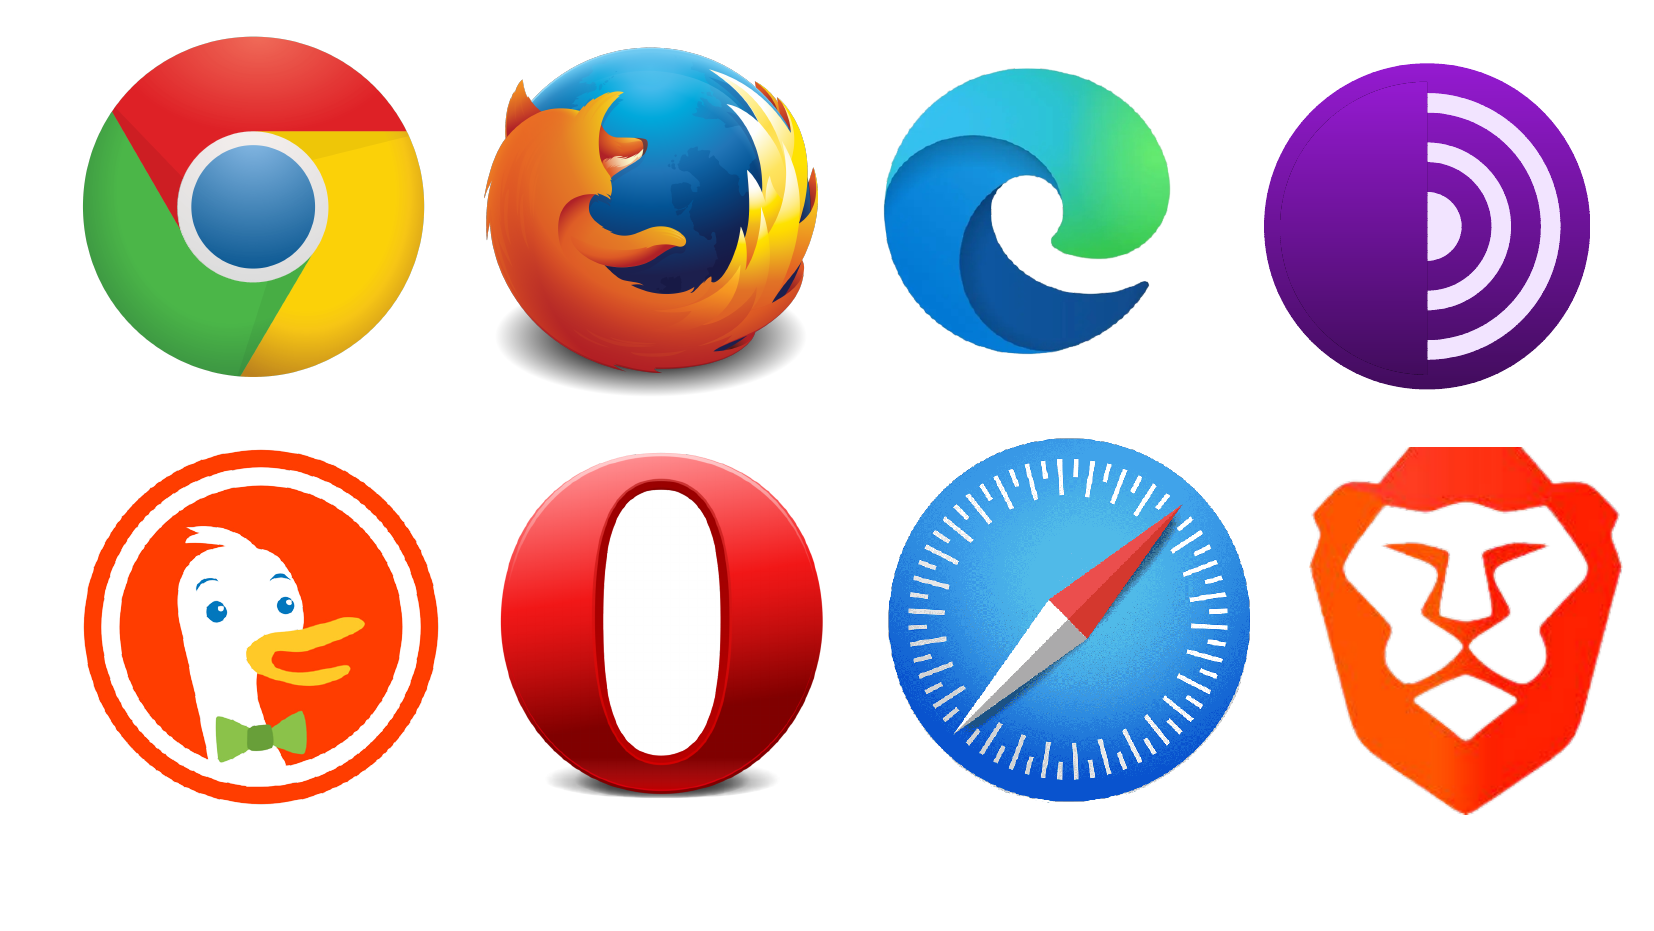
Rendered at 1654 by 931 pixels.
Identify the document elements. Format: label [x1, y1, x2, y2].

picture [1309, 447, 1623, 815]
picture [48, 414, 851, 839]
picture [82, 36, 425, 378]
picture [484, 47, 1591, 401]
picture [886, 436, 1252, 804]
